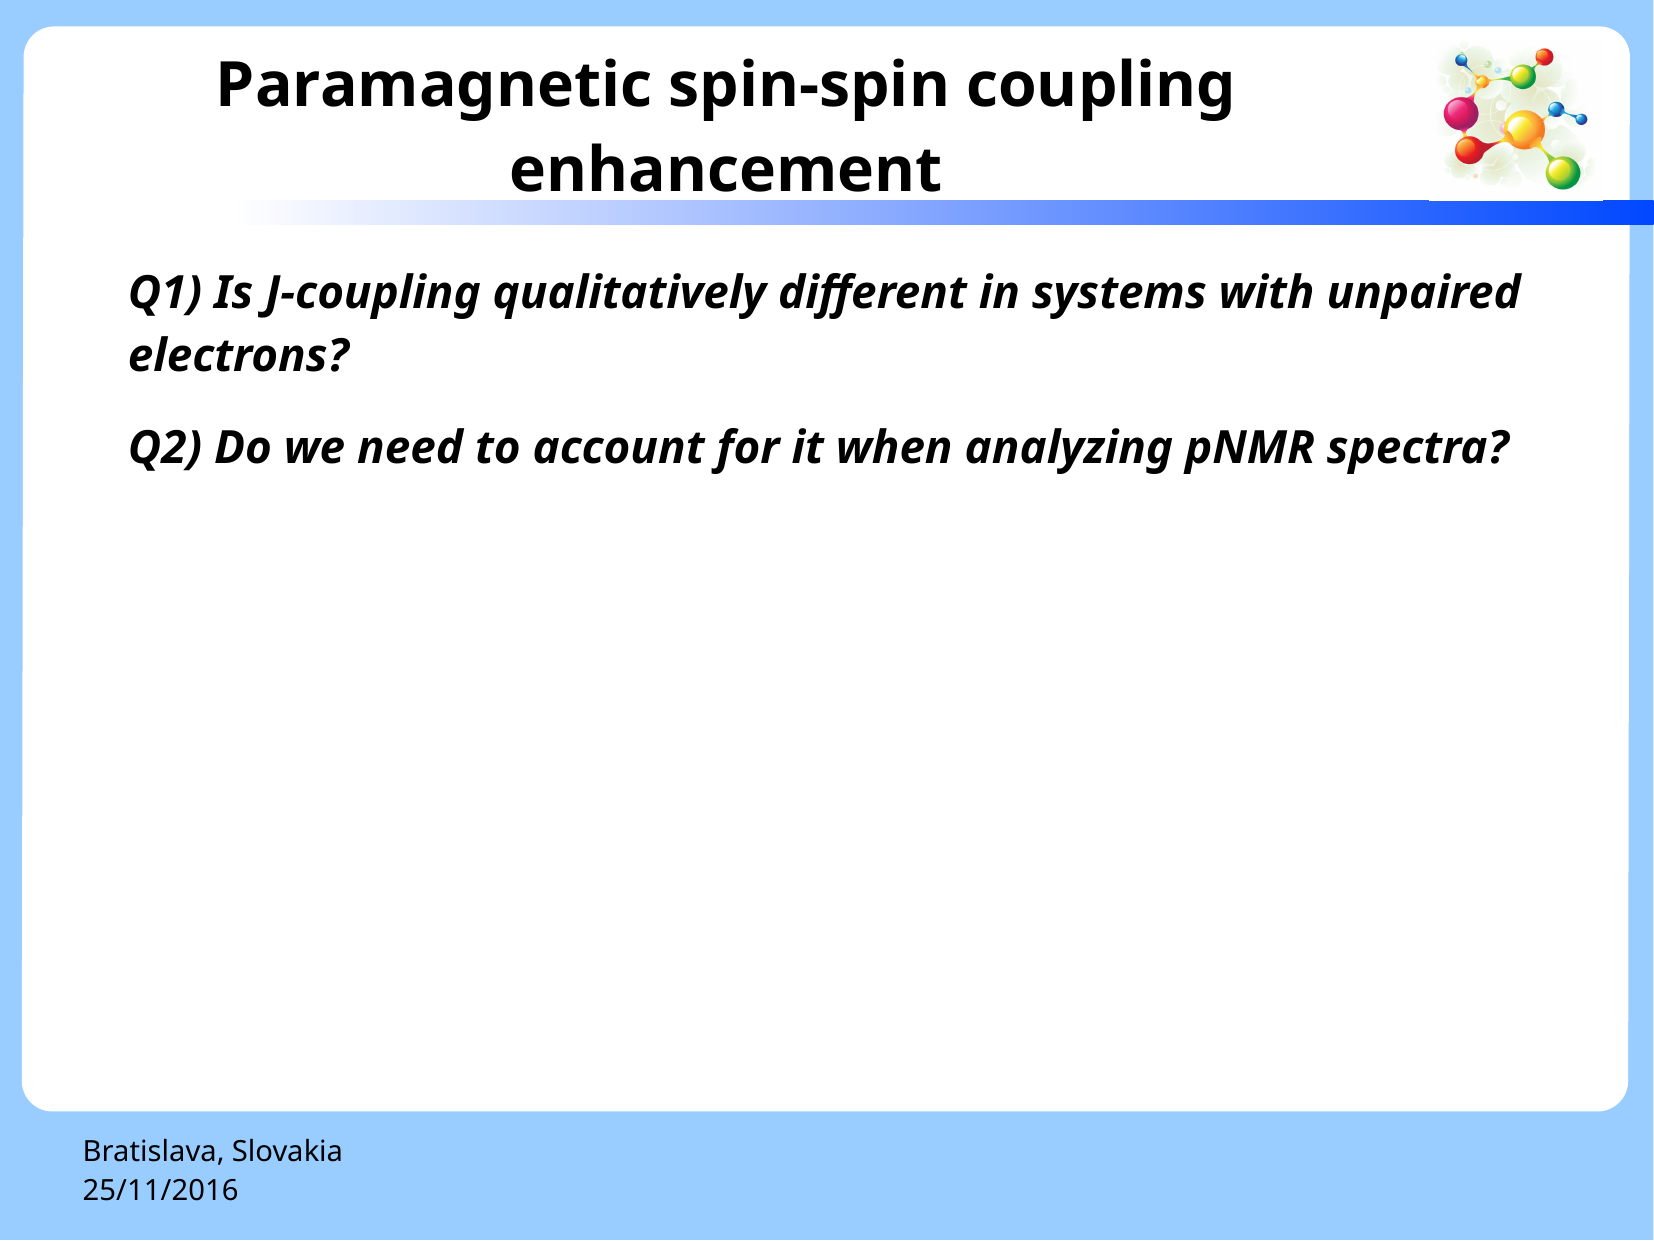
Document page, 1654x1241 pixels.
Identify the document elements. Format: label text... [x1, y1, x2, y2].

title Paramagnetic spin-spin coupling enhancement [82, 49, 1371, 201]
picture [1429, 35, 1603, 201]
list Q1) Is J-coupling qualitatively different in systems with unpaired electrons? Q2) Do we need to account for it when analyzing pNMR spectra? [56, 259, 1622, 1087]
